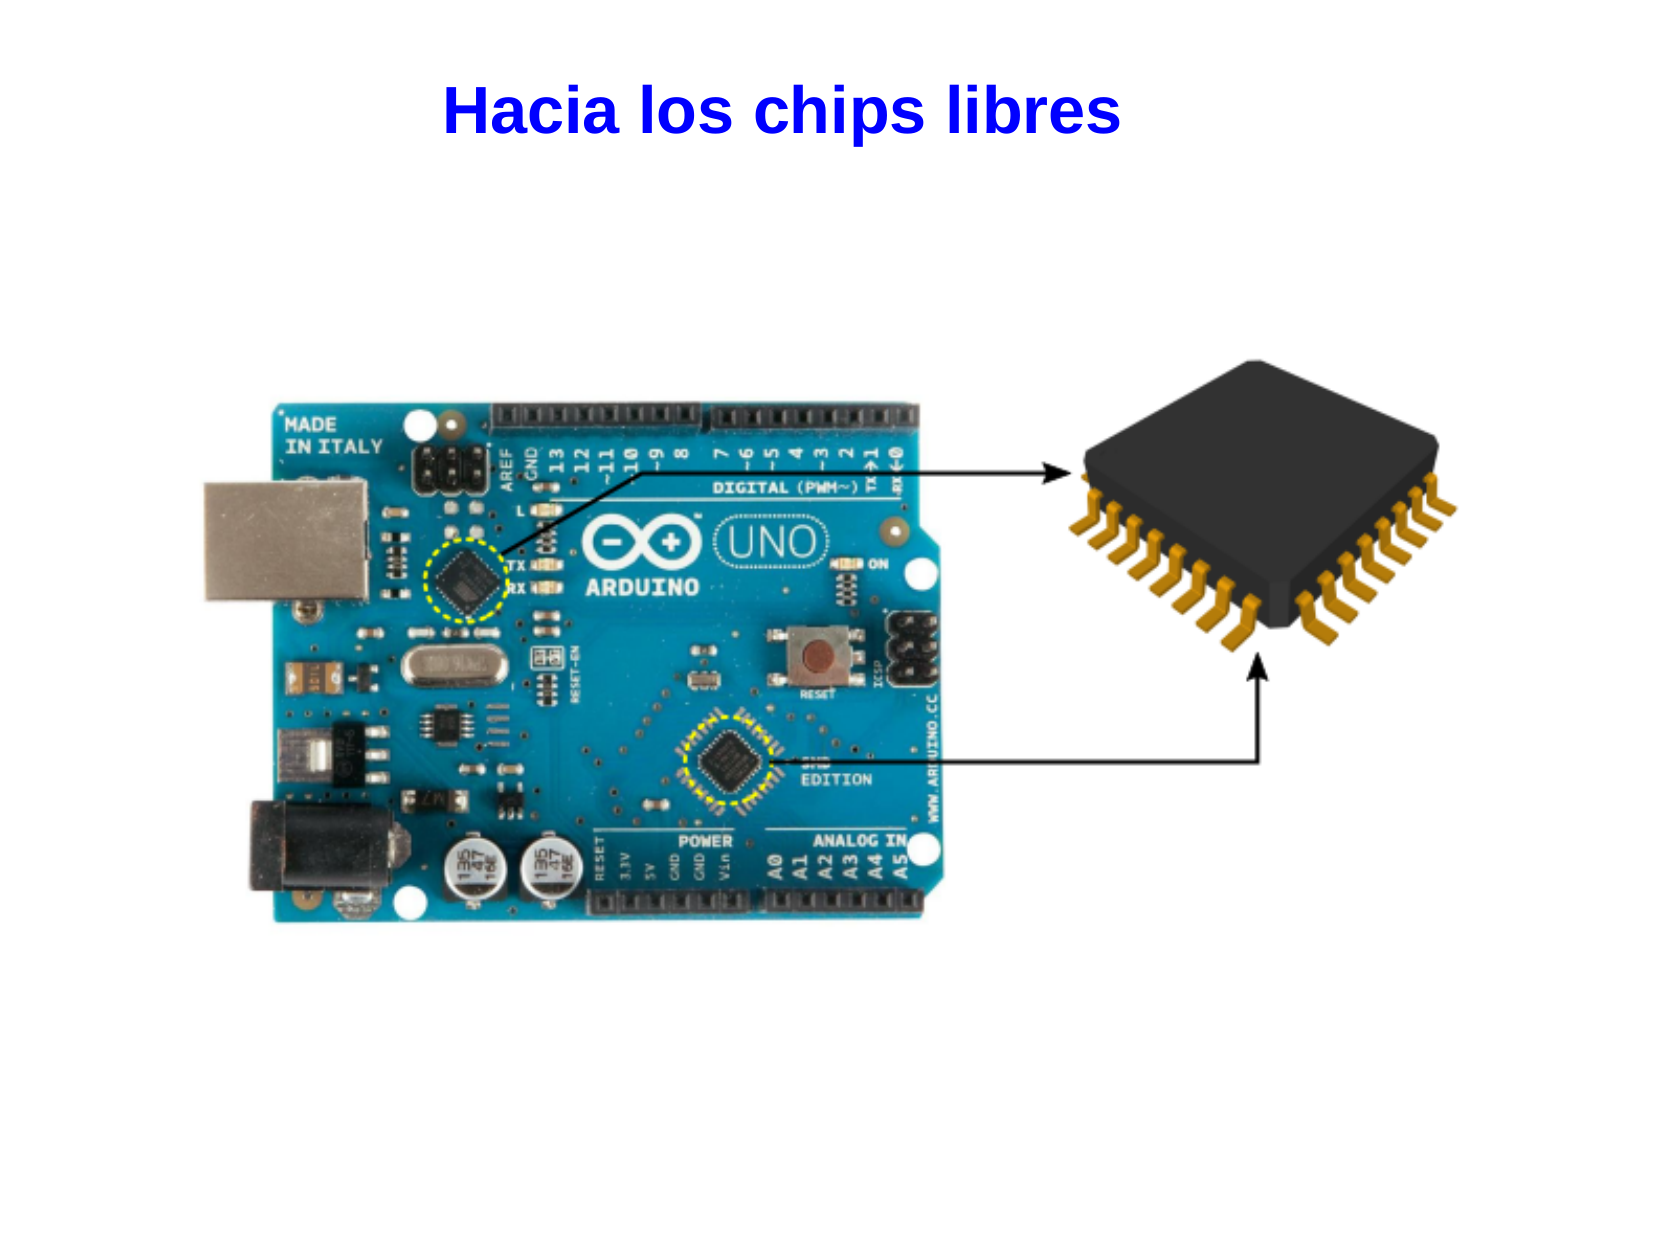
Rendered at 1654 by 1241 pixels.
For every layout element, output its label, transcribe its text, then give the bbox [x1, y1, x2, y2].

text_box Hacia los chips libres [410, 66, 1156, 166]
picture [150, 253, 1515, 1066]
